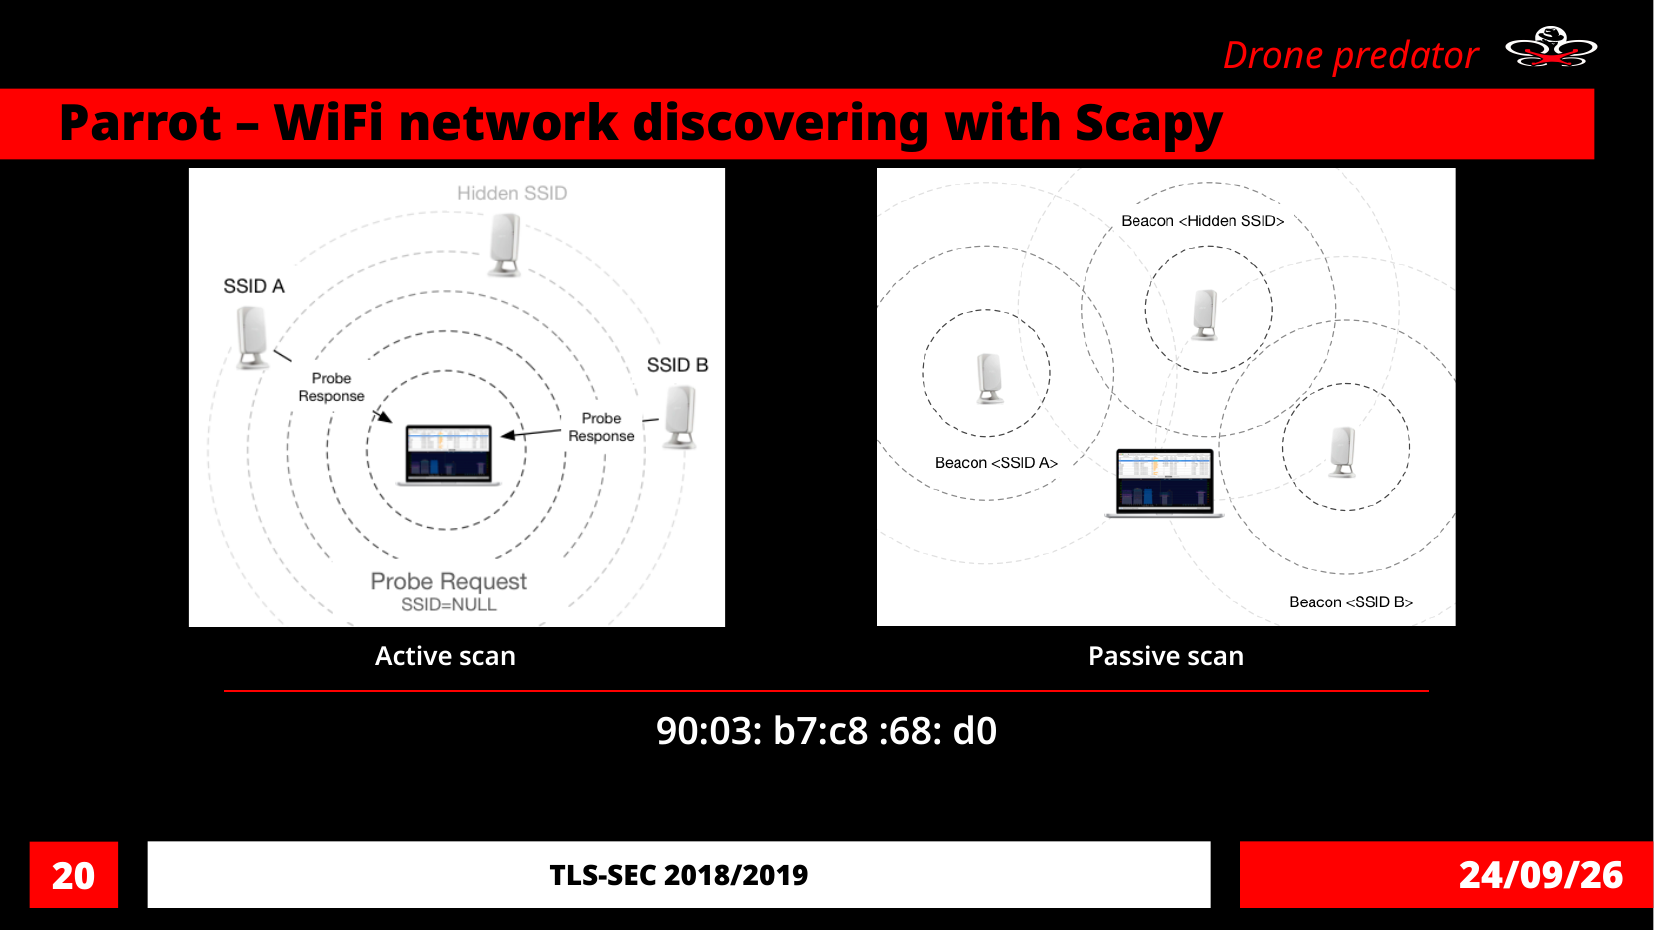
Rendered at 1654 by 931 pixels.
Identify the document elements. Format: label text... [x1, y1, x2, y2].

list Active scan [253, 637, 638, 674]
picture [877, 168, 1456, 626]
list Passive scan [974, 637, 1359, 674]
list 90:03: b7:c8 :68: d0 [634, 704, 1019, 756]
title Parrot – WiFi network discovering with Scapy [59, 44, 1595, 156]
picture [1488, 15, 1617, 80]
picture [188, 168, 726, 627]
